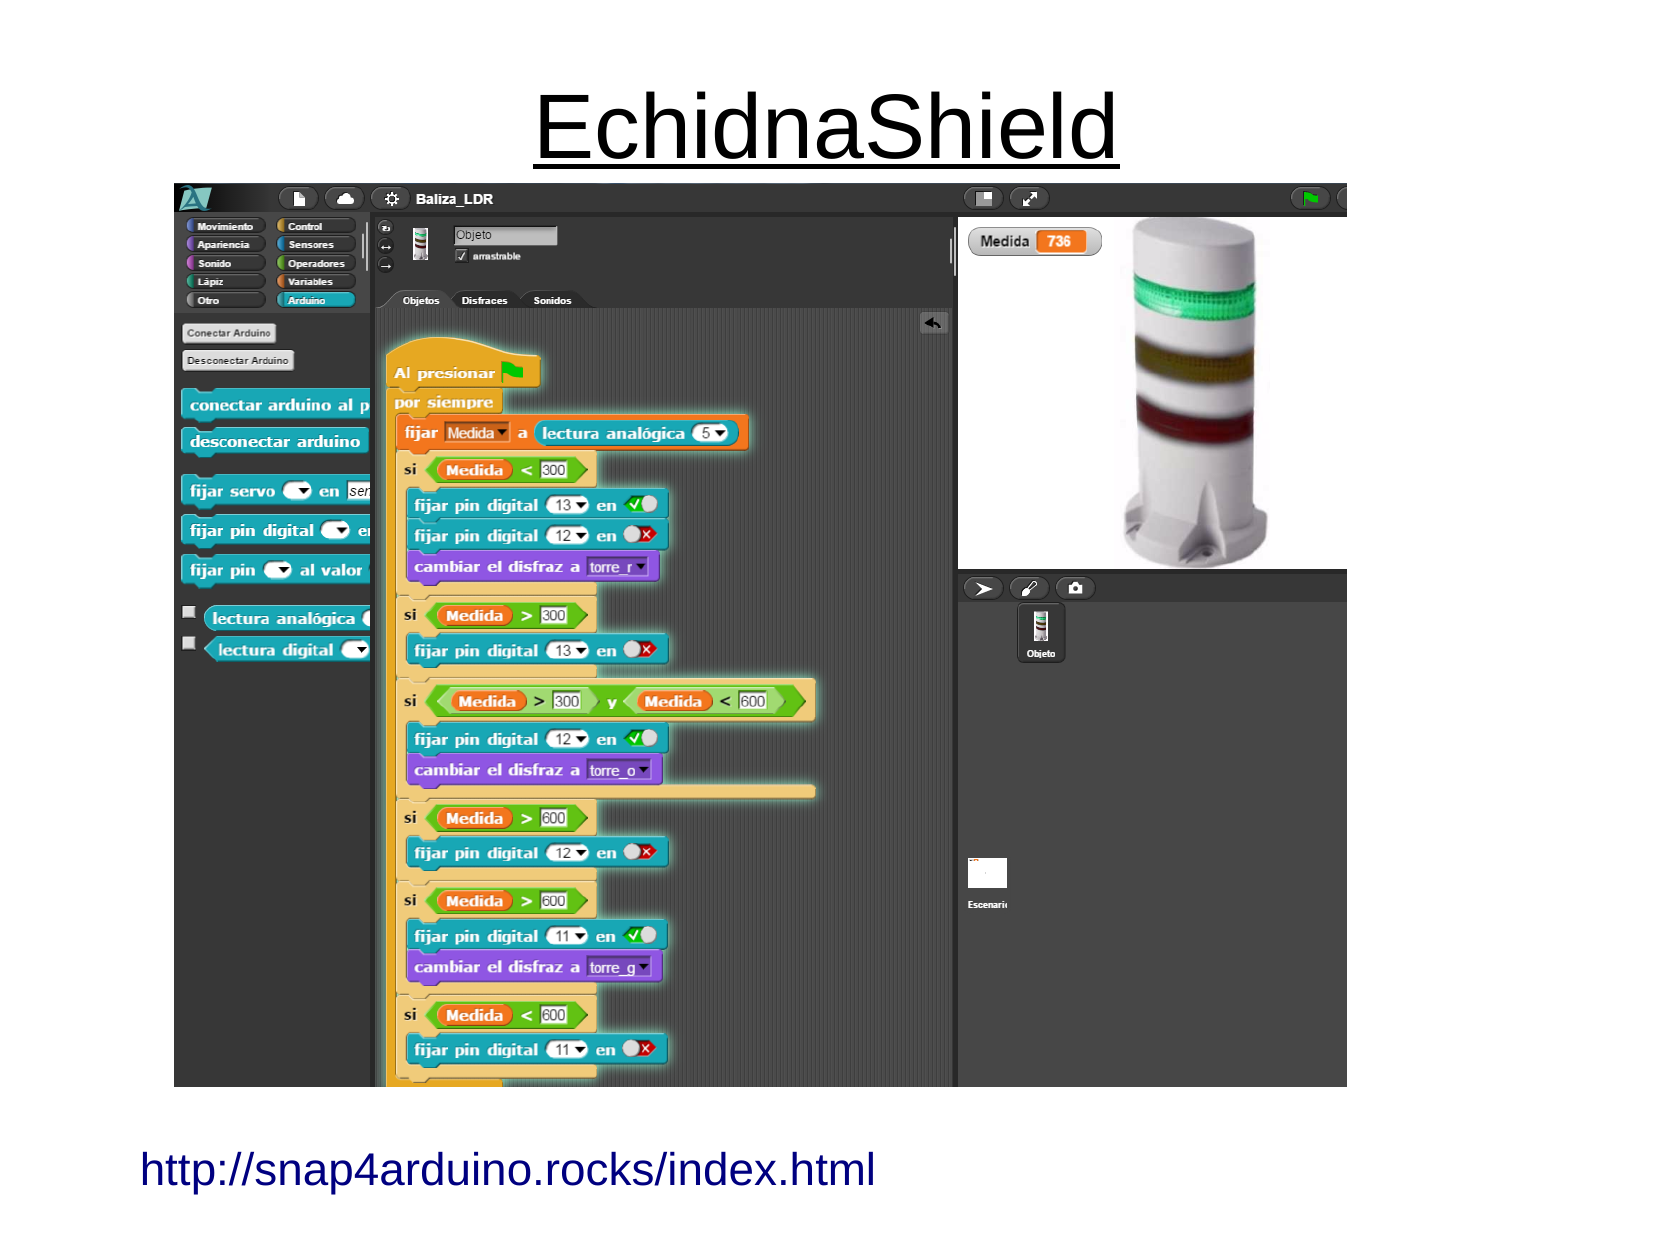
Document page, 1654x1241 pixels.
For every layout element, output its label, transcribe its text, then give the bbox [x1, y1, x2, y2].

text_box http://snap4arduino.rocks/index.html [125, 1136, 1512, 1203]
picture [174, 183, 1347, 1087]
title EchidnaShield [82, 23, 1571, 231]
